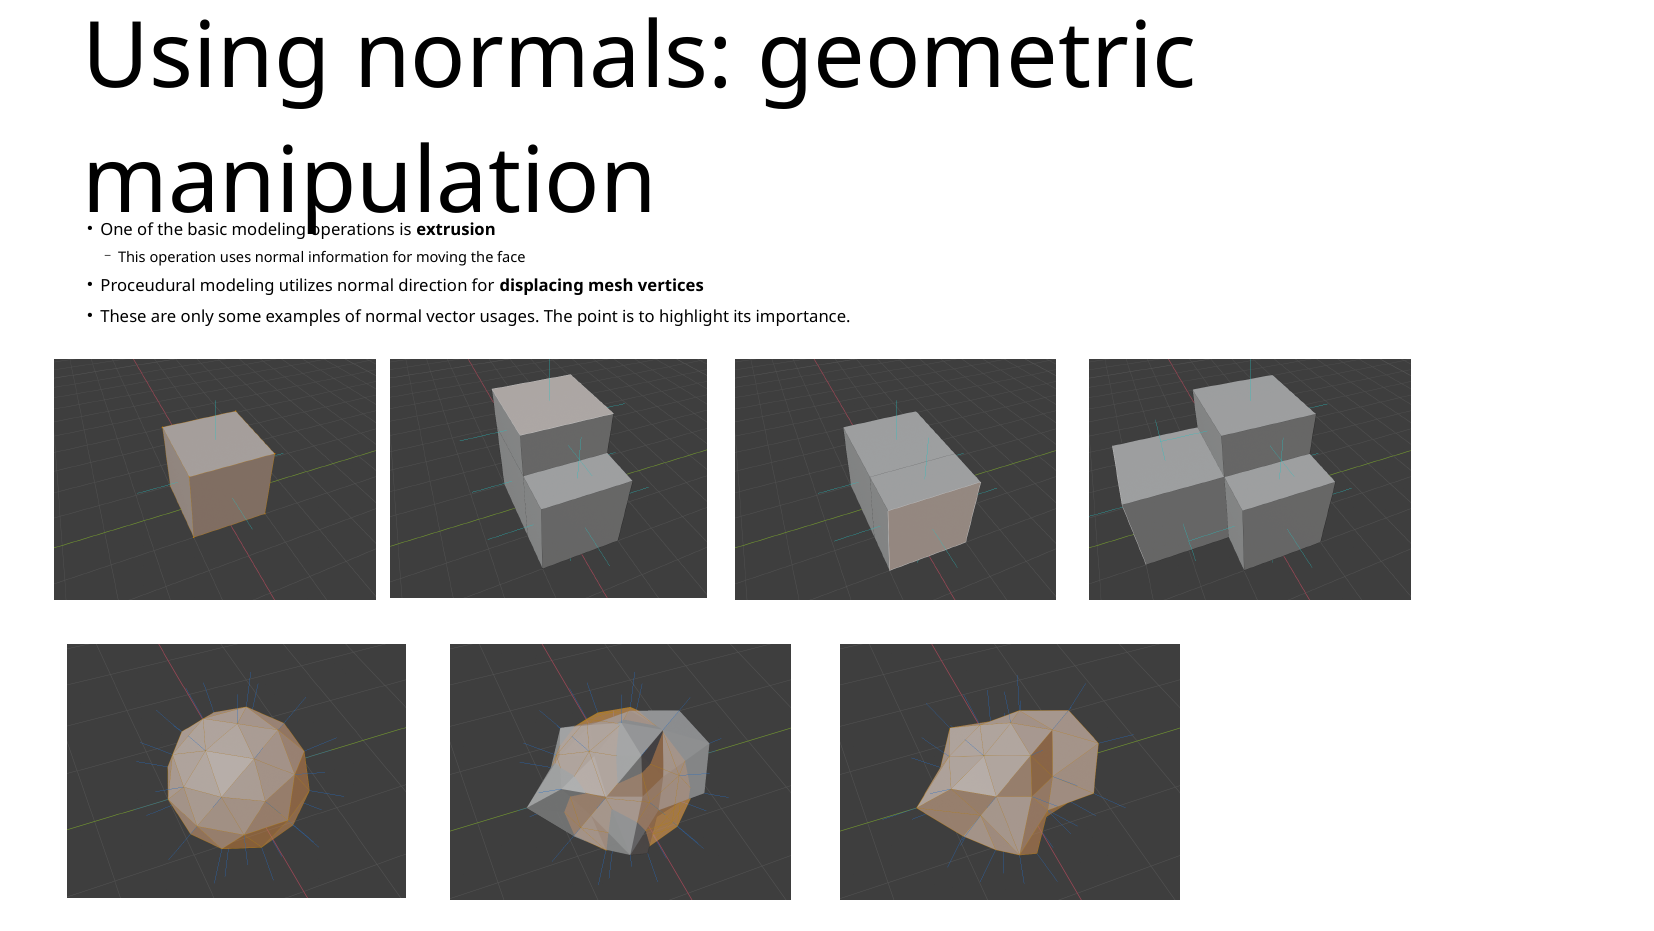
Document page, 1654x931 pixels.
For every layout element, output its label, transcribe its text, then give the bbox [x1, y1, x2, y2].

picture [735, 359, 1056, 601]
list One of the basic modeling operations is extrusion This operation uses normal information for moving the face Proceudural modeling utilizes normal direction for displacing mesh vertices These are only some examples of normal vector usages. The point is to highlight its importance. [82, 217, 991, 331]
picture [390, 359, 707, 598]
picture [450, 644, 791, 901]
title Using normals: geometric manipulation [82, 37, 1571, 193]
picture [840, 644, 1180, 901]
picture [67, 644, 406, 898]
picture [54, 359, 376, 601]
picture [1089, 359, 1411, 601]
